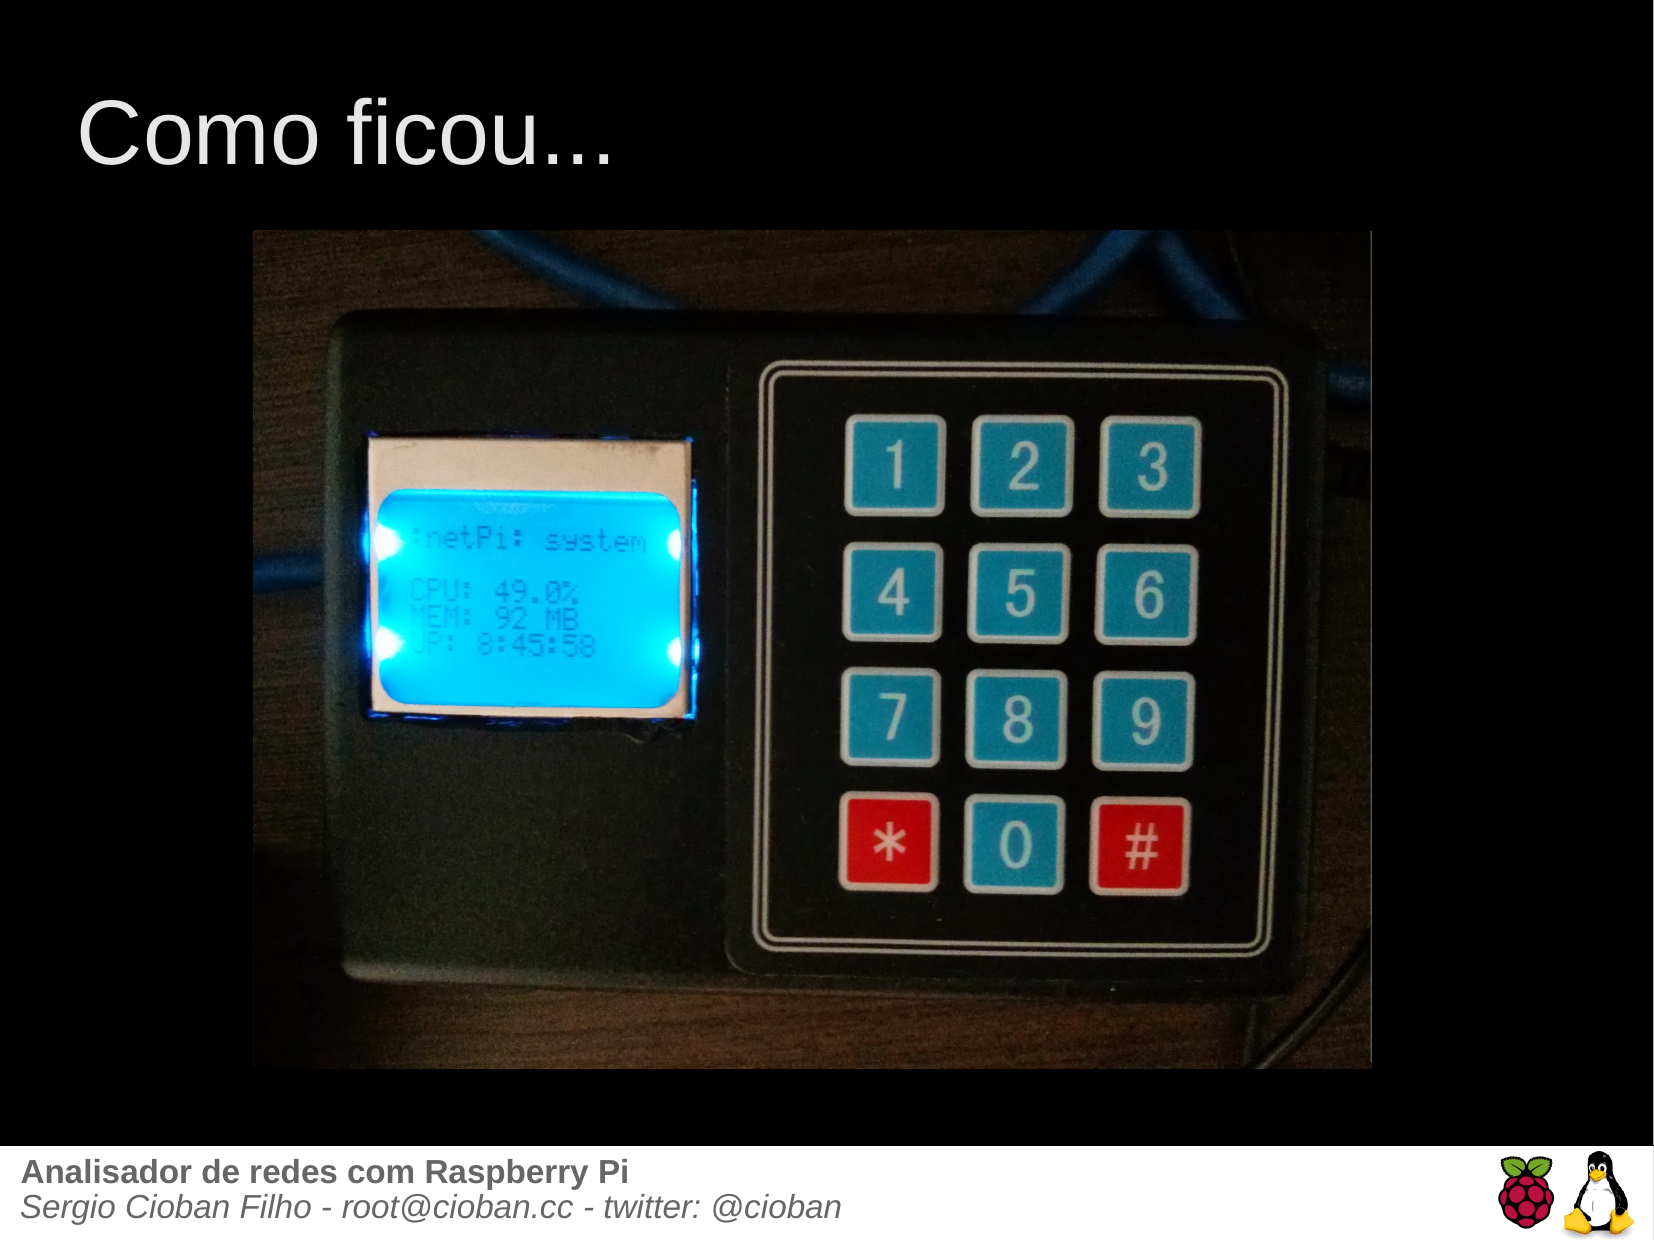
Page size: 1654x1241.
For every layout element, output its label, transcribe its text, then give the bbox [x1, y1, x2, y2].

picture [1476, 1147, 1634, 1240]
title Como ficou... [76, 29, 1565, 237]
picture [253, 230, 1372, 1069]
